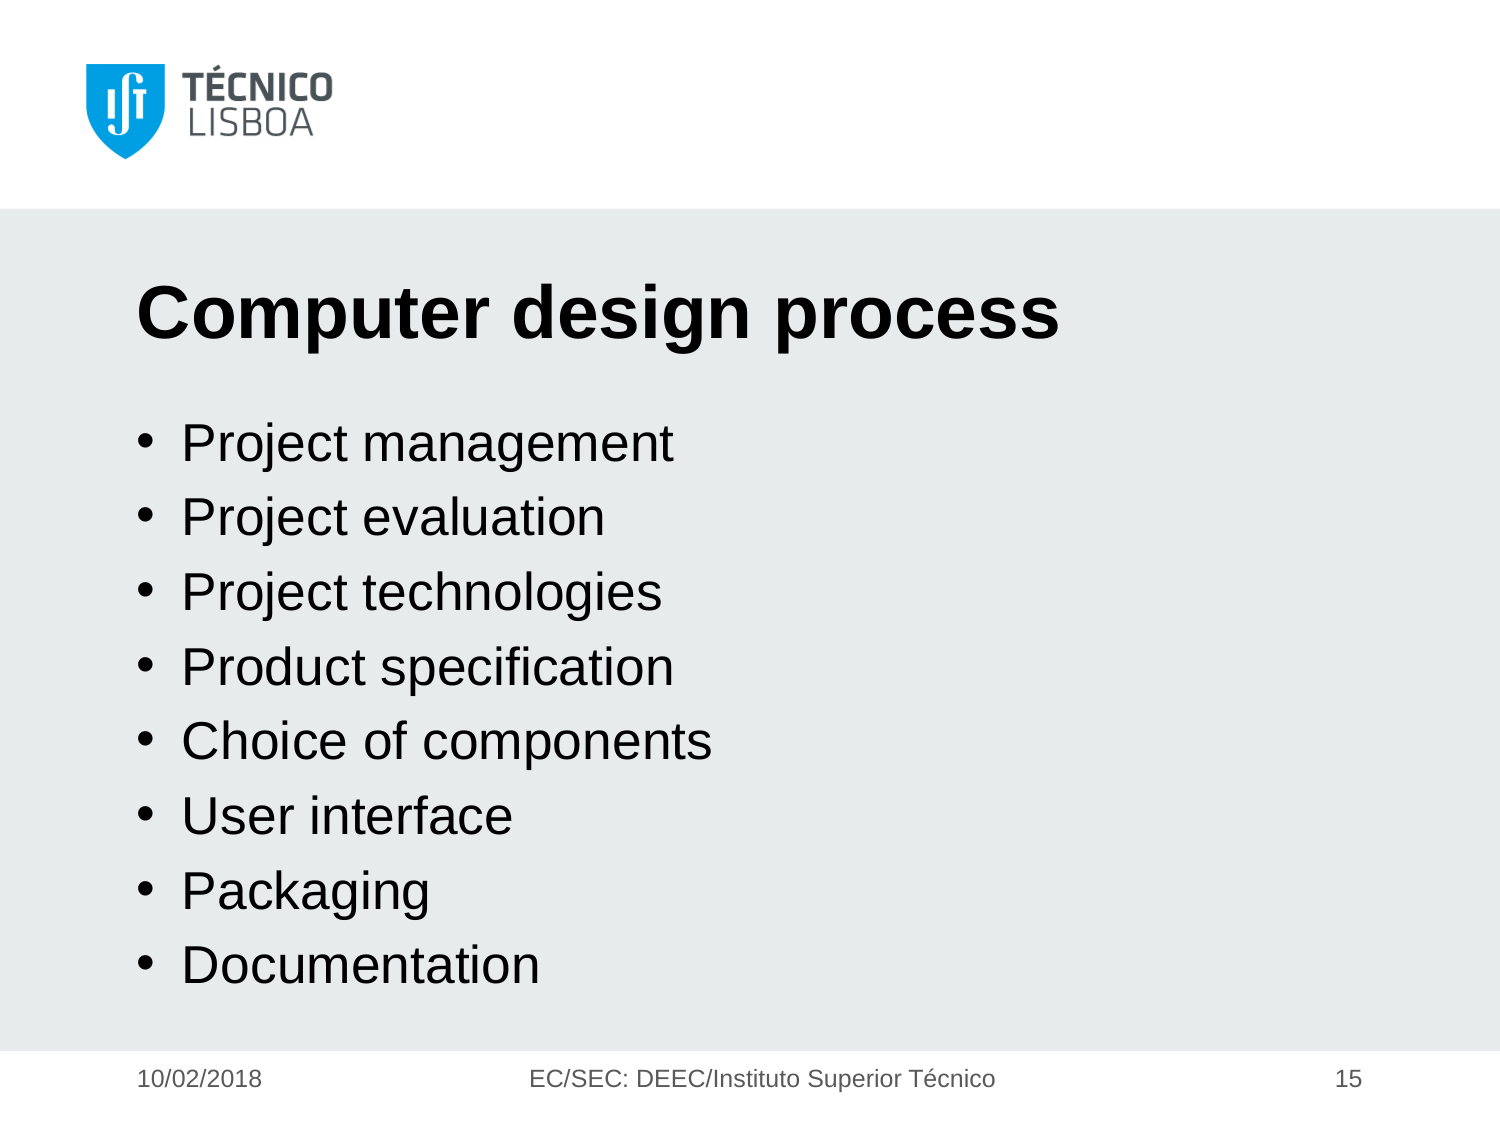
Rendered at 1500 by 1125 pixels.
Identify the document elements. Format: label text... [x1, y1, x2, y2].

footer EC/SEC: DEEC/Instituto Superior Técnico [512, 1052, 1021, 1103]
list Project management Project evaluation Project technologies Product specification Choice of components User interface Packaging Documentation [121, 400, 1378, 1005]
picture [0, 0, 1500, 1125]
title Computer design process [121, 237, 1378, 381]
slide_number 10/02/2018 [121, 1052, 425, 1103]
slide_number <number> [1077, 1052, 1378, 1103]
